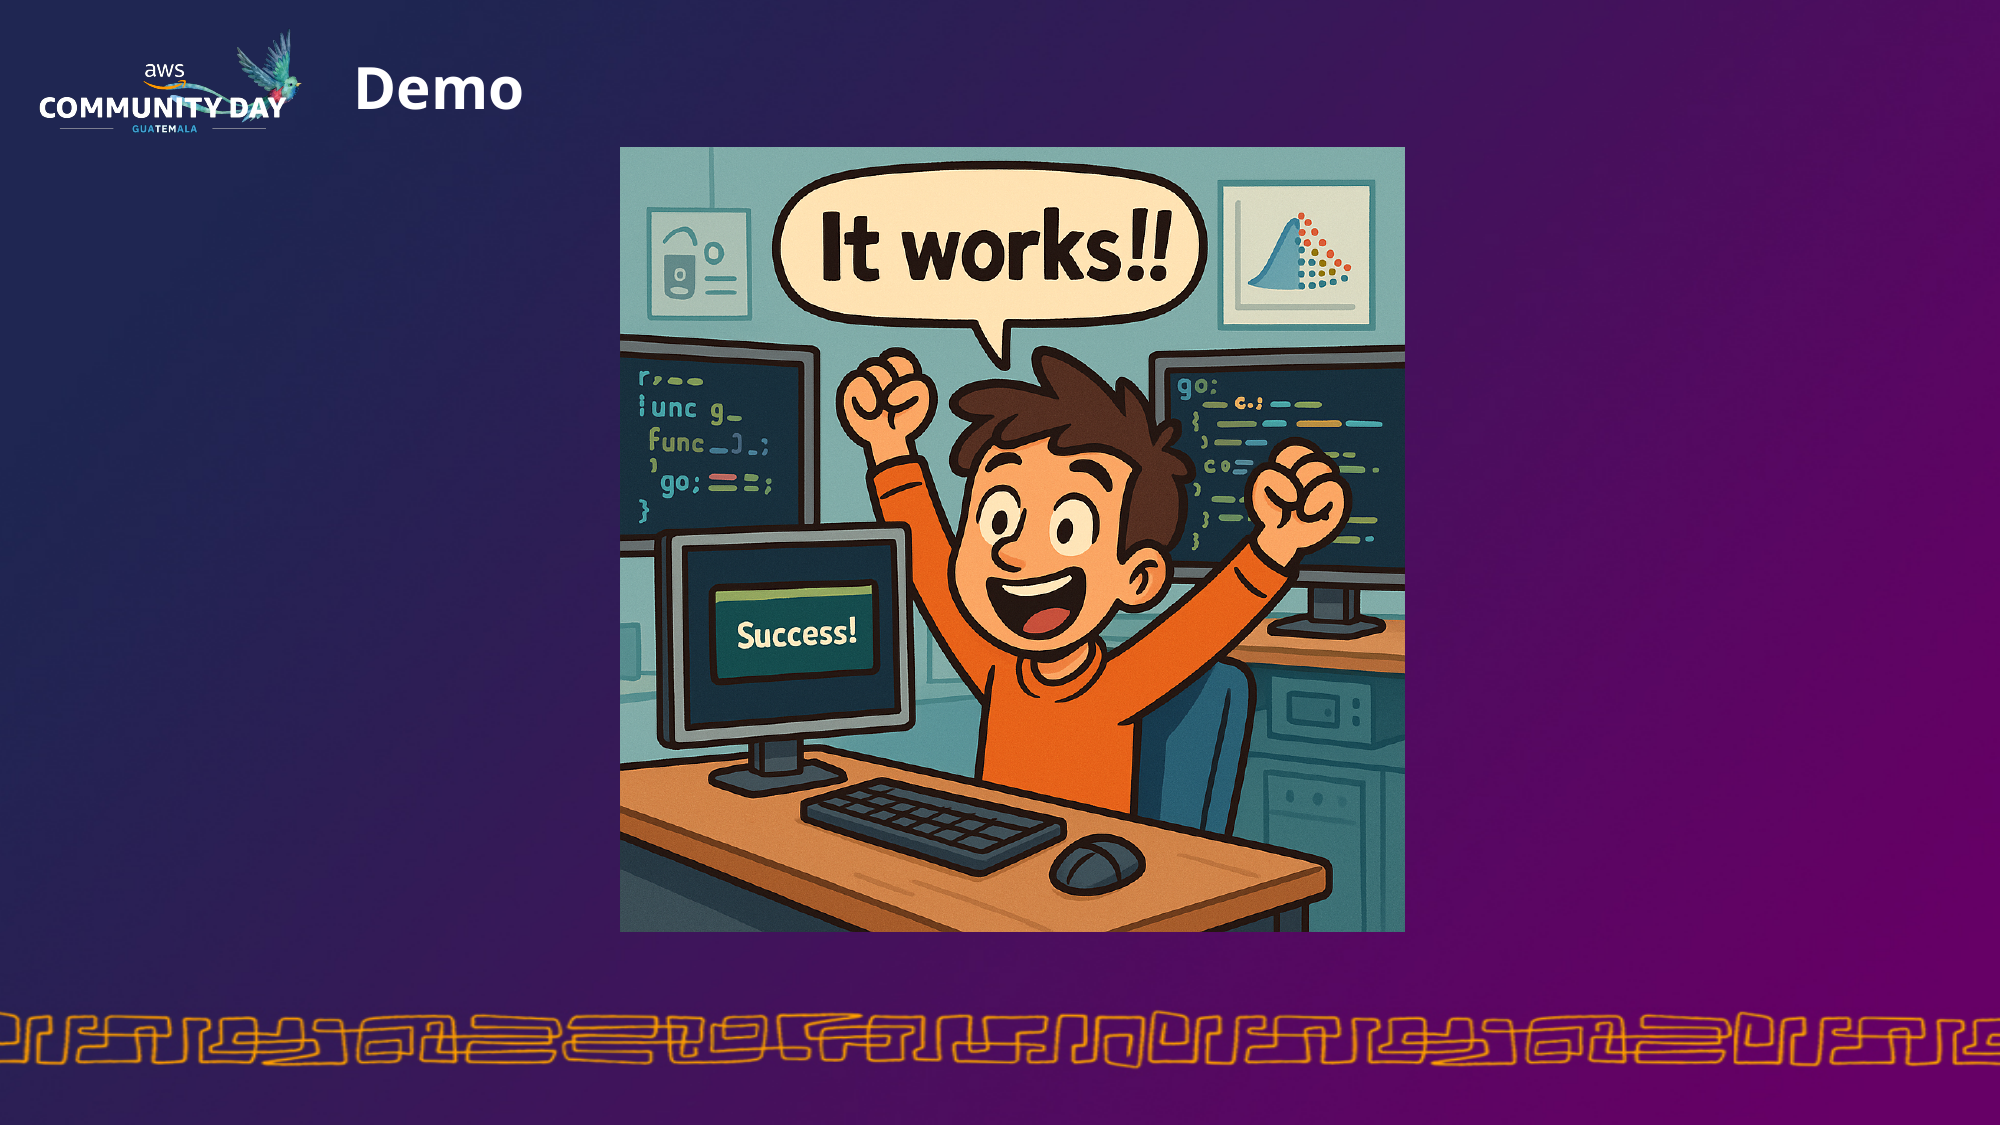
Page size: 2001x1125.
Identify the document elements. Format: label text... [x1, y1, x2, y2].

picture [0, 0, 2000, 1125]
text_box Demo [353, 59, 1999, 123]
